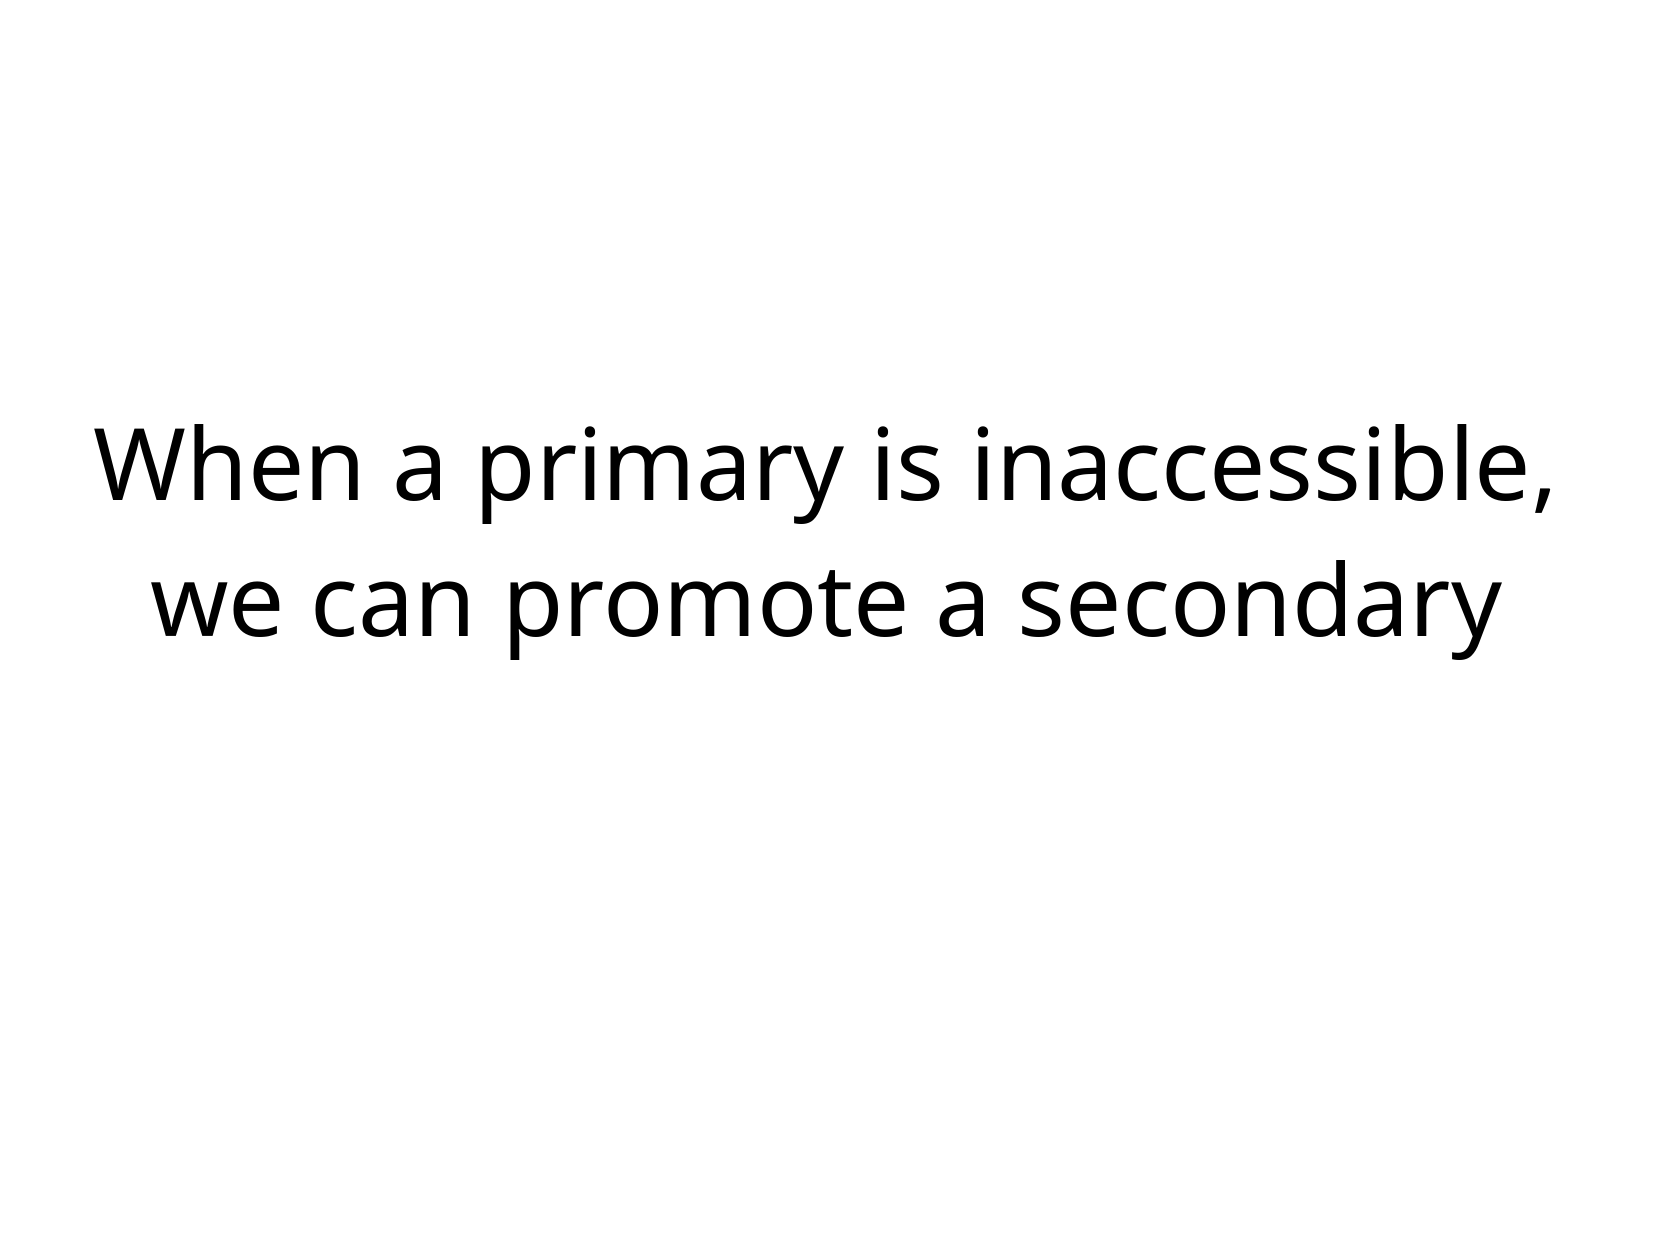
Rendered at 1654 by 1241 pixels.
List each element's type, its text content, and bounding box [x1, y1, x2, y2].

subtitle When a primary is inaccessible, we can promote a secondary [82, 49, 1571, 1010]
